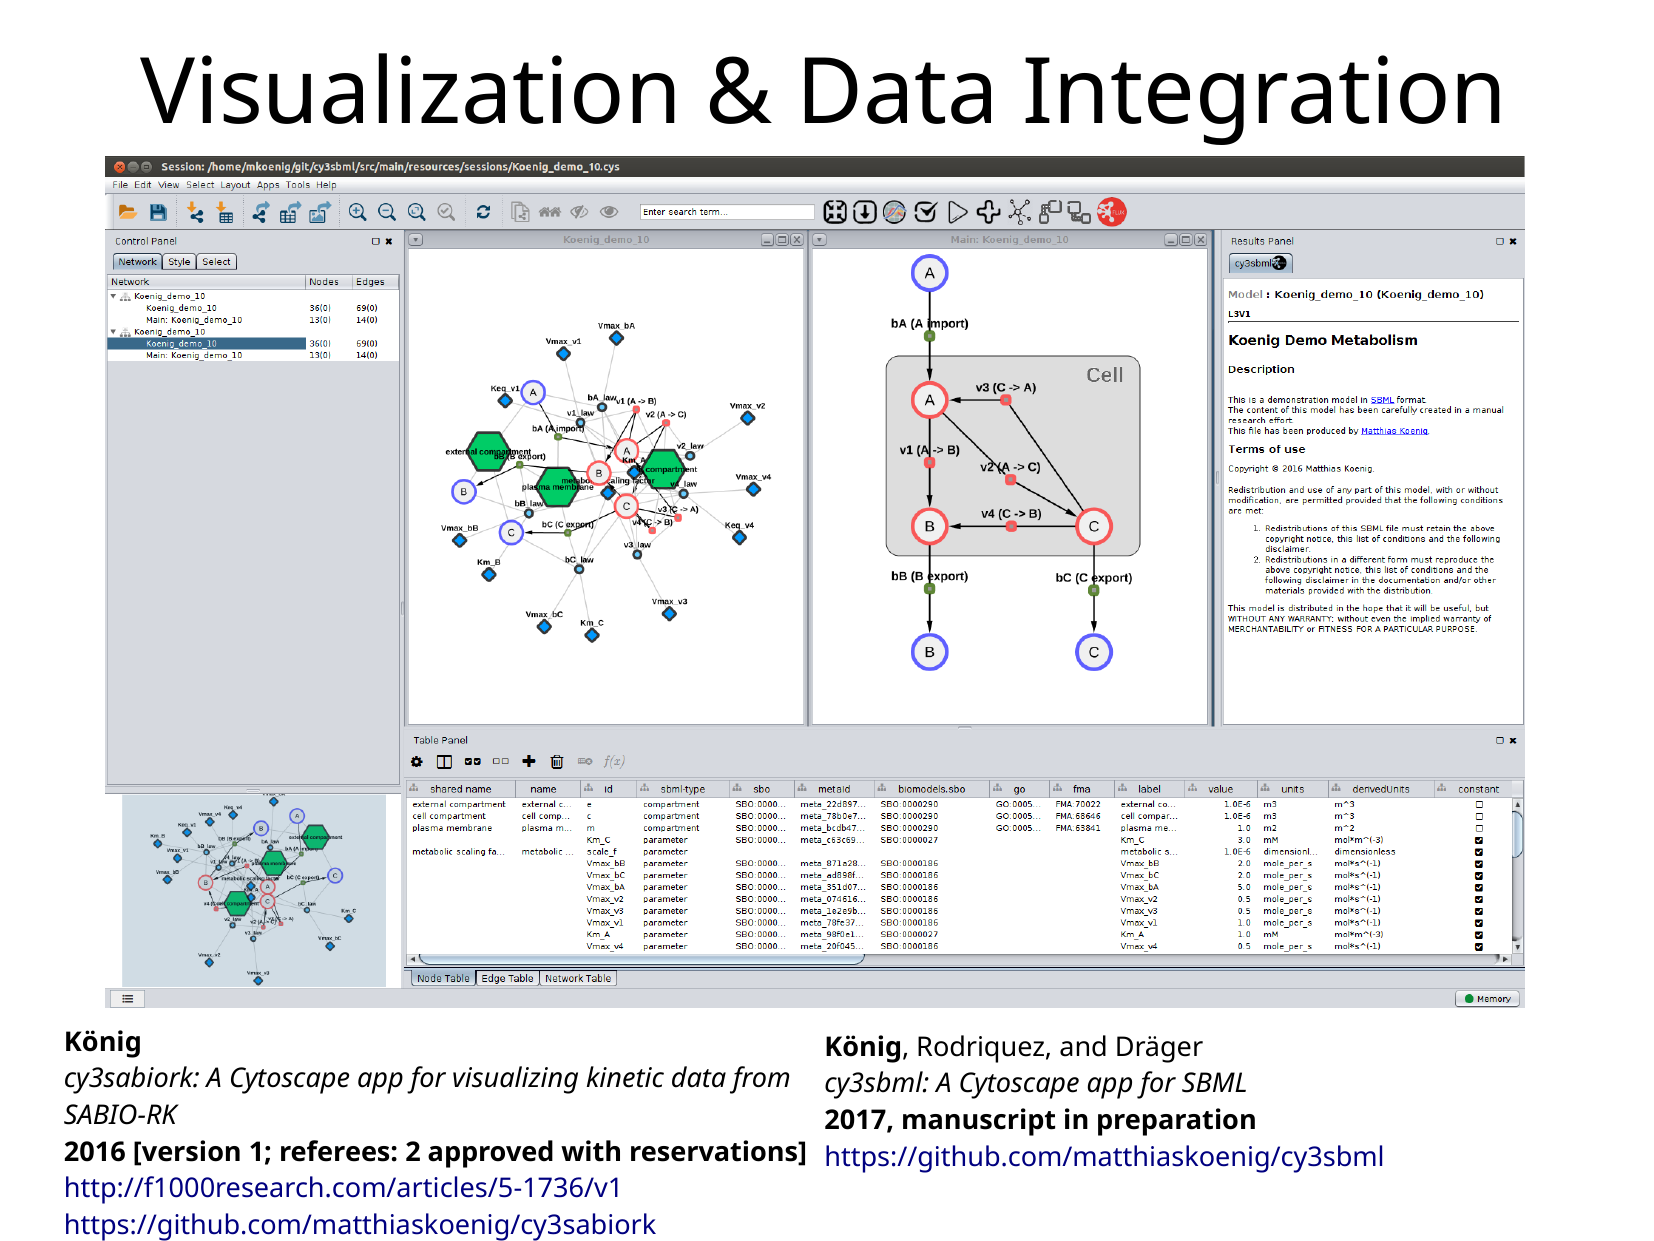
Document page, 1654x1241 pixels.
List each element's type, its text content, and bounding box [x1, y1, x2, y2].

text_box König, Rodriquez, and Dräger cy3sbml: A Cytoscape app for SBML 2017, manuscript in preparation https://github.com/matthiaskoenig/cy3sbml [841, 1019, 1410, 1210]
picture [105, 156, 1525, 1008]
text_box König cy3sabiork: A Cytoscape app for visualizing kinetic data from SABIO-RK 2016 [version 1; referees: 2 approved with reservations] http://f1000research.com/articles/5-1736/v1 https://github.com/matthiaskoenig/cy3sabiork [49, 1014, 841, 1241]
title Visualization & Data Integration [30, 0, 1621, 196]
